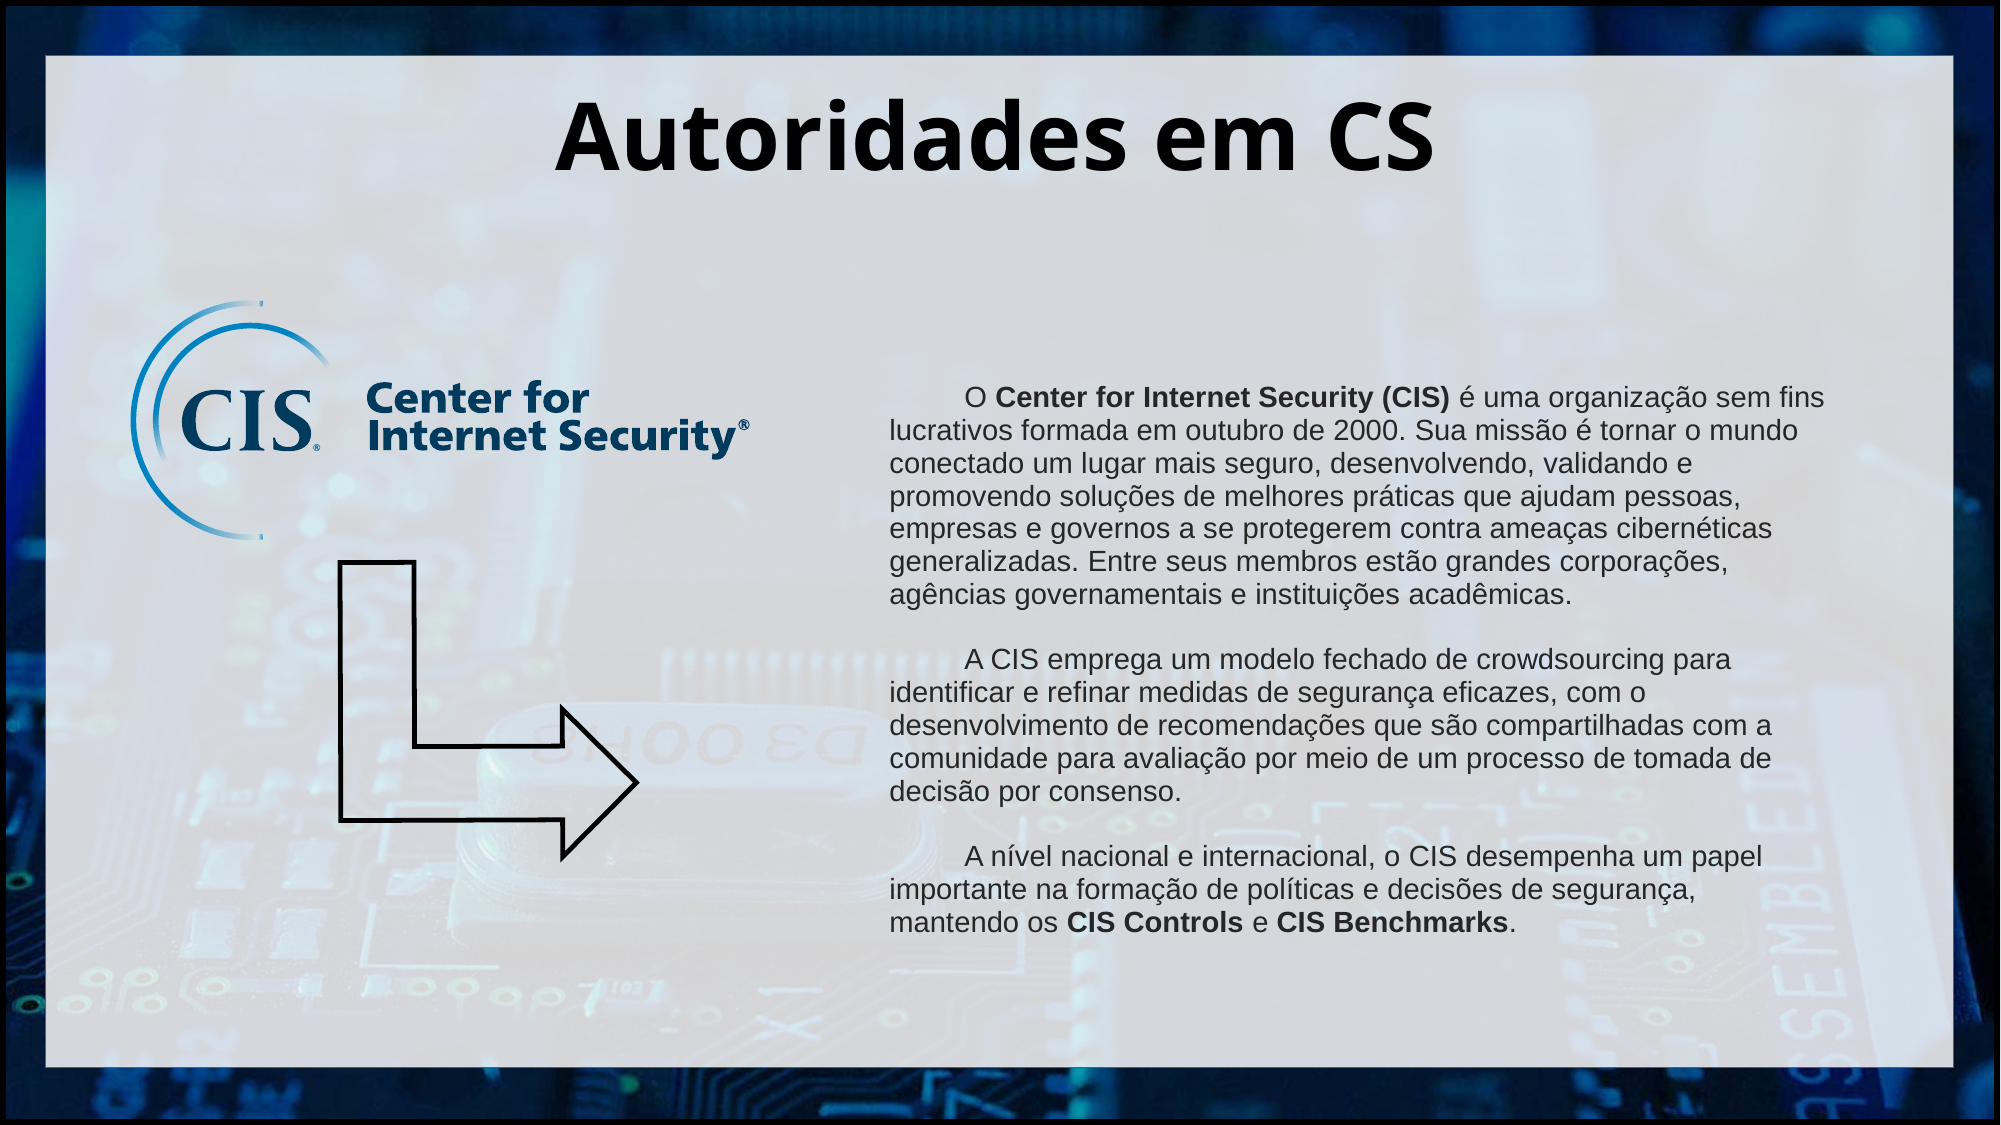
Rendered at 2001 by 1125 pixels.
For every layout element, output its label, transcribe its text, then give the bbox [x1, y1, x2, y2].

picture [130, 299, 751, 541]
text_box [0, 0, 2000, 1125]
list Autoridades em CS [47, 80, 1946, 199]
picture [337, 559, 641, 864]
text_box O Center for Internet Security (CIS) é uma organização sem fins lucrativos formada em outubro de 2000. Sua missão é tornar o mundo conectado um lugar mais seguro, desenvolvendo, validando e promovendo soluções de melhores práticas que ajudam pessoas, empresas e governos a se protegerem contra ameaças cibernéticas generalizadas. Entre seus membros estão grandes corporações, agências governamentais e instituições acadêmicas. A CIS emprega um modelo fechado de crowdsourcing para identificar e refinar medidas de segurança eficazes, com o desenvolvimento de recomendações que são compartilhadas com a comunidade para avaliação por meio de um processo de tomada de decisão por consenso. A nível nacional e internacional, o CIS desempenha um papel importante na formação de políticas e decisões de segurança, mantendo os CIS Controls e CIS Benchmarks. [874, 373, 1850, 979]
